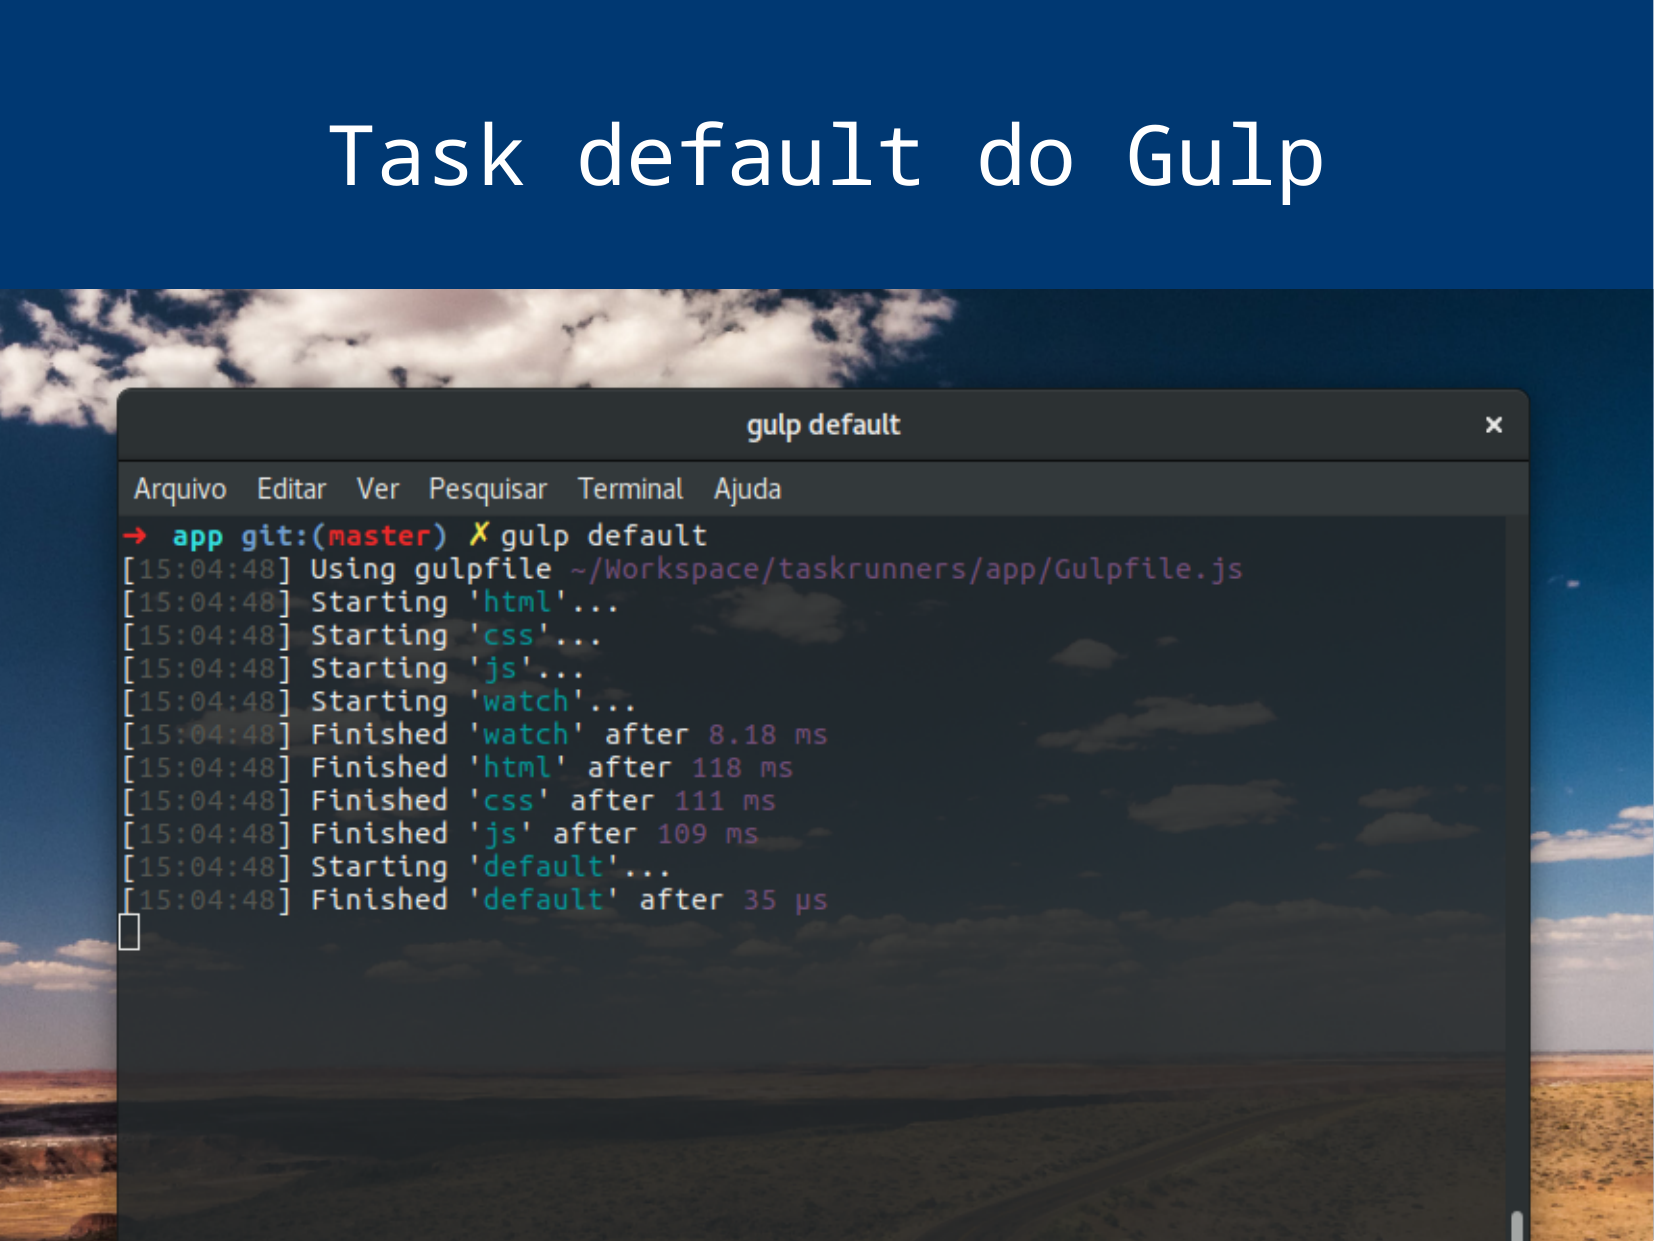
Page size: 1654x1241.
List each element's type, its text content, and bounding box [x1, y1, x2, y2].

title Task default do Gulp [82, 49, 1571, 257]
picture [0, 289, 1654, 1241]
